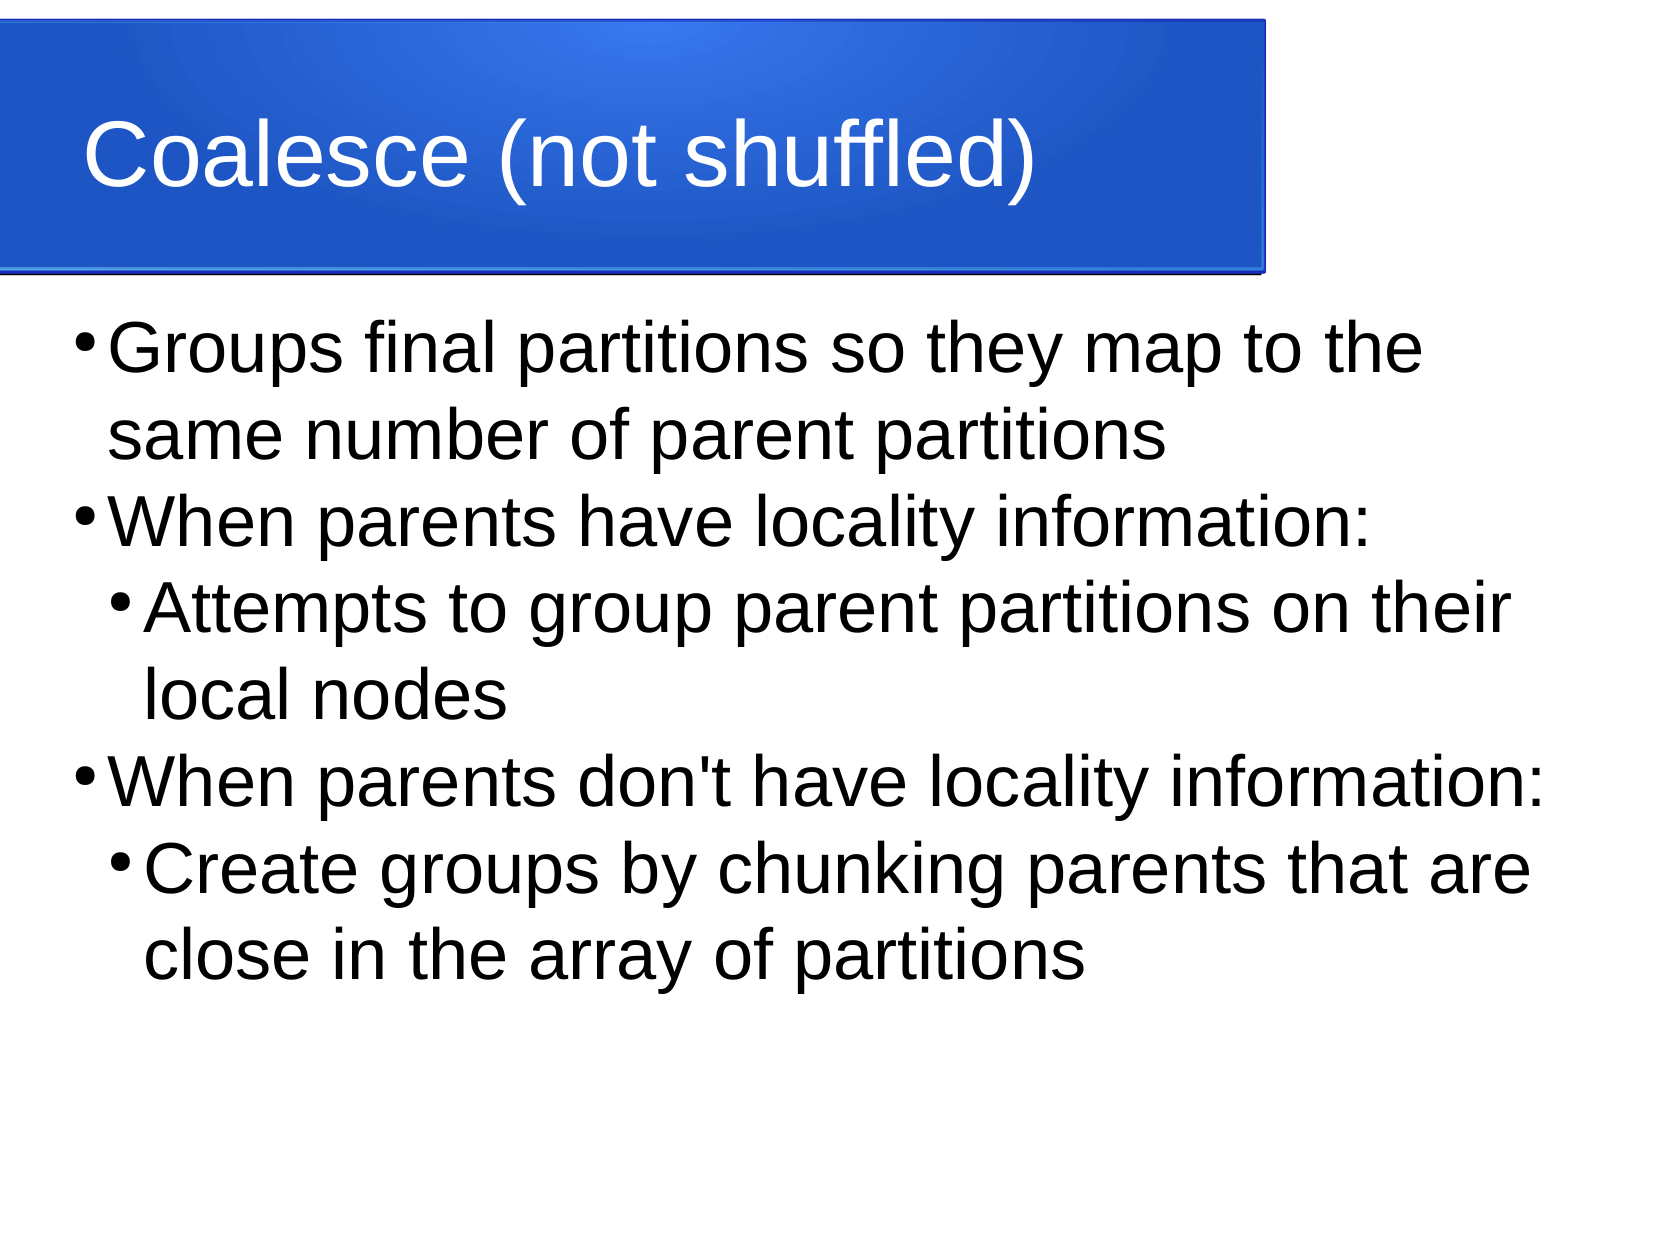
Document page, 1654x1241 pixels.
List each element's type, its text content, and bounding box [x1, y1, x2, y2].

text_box Groups final partitions so they map to the same number of parent partitions When parents have locality information: Attempts to group parent partitions on their local nodes When parents don't have locality information: Create groups by chunking parents that are close in the array of partitions [72, 300, 1560, 1020]
picture [0, 17, 1269, 282]
text_box Coalesce (not shuffled) [82, 47, 1234, 252]
